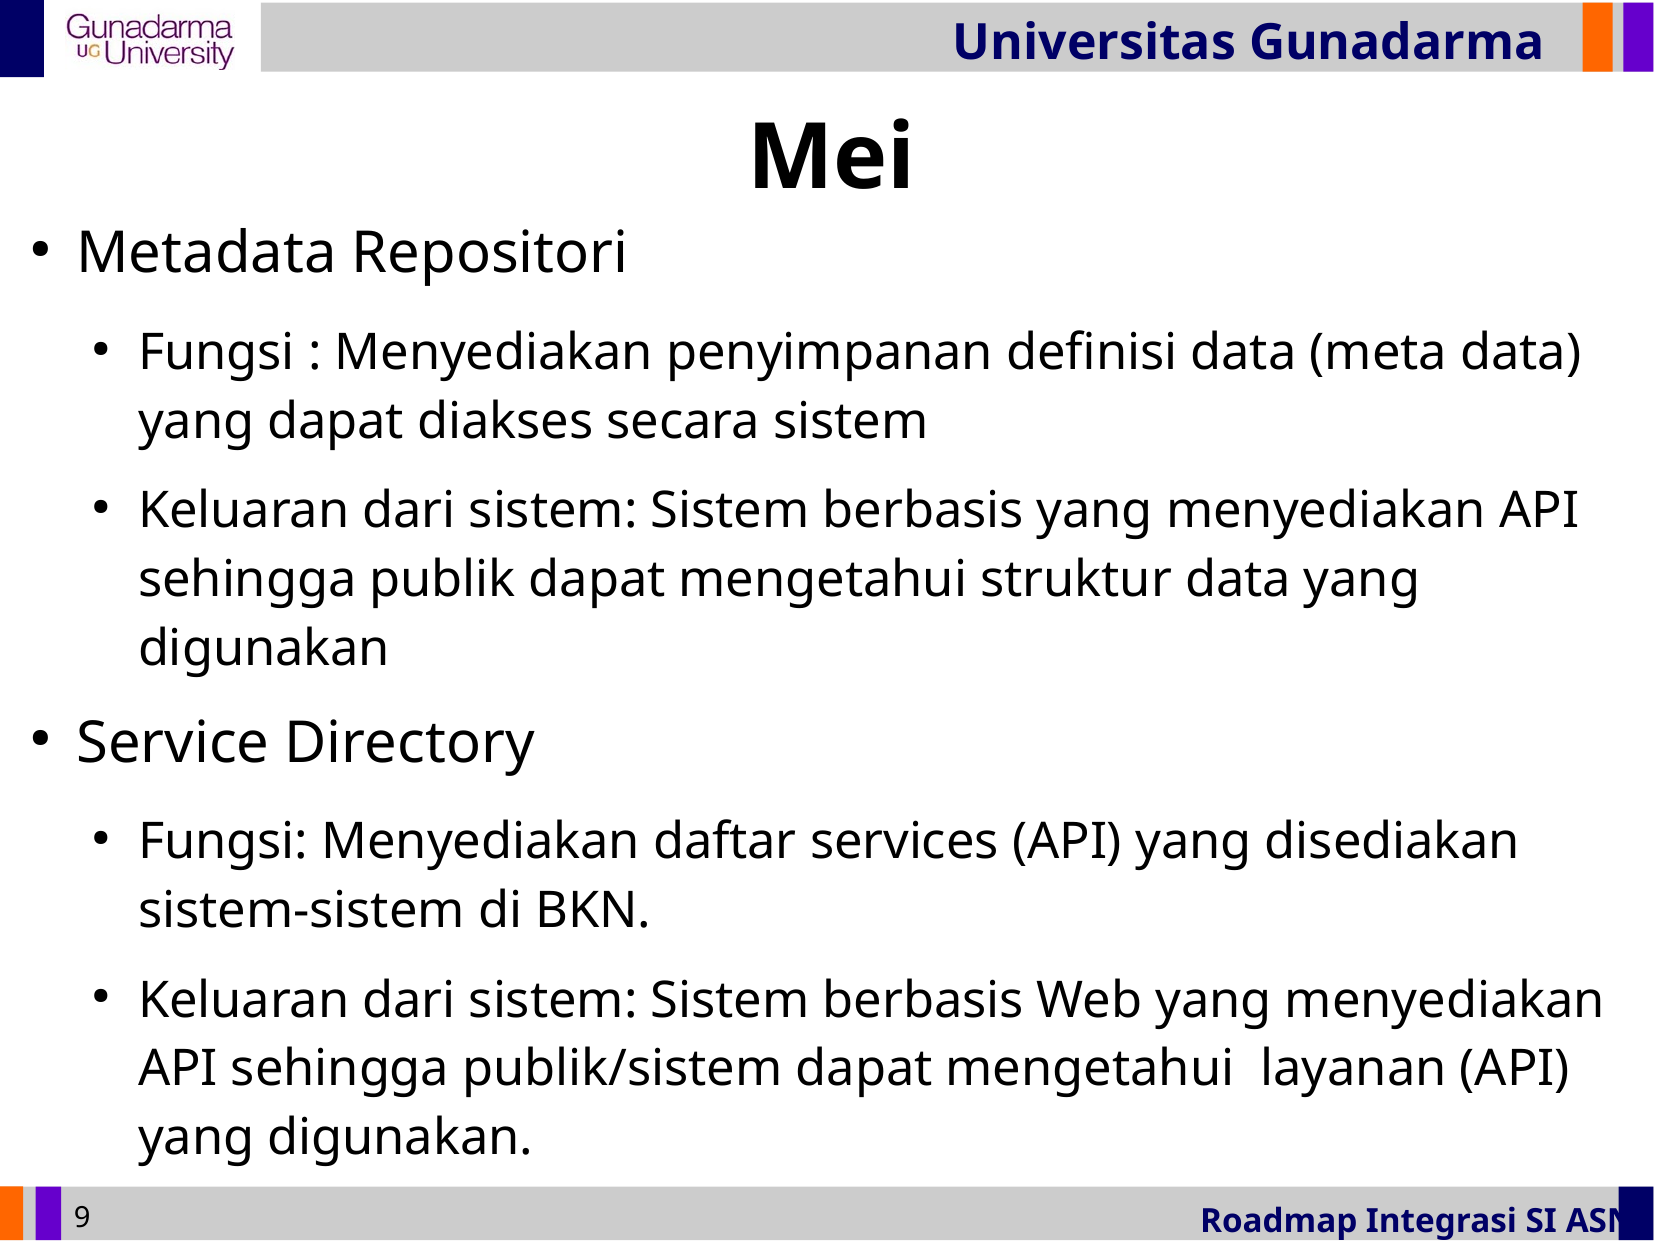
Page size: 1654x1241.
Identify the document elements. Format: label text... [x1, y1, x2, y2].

list Metadata Repositori Fungsi : Menyediakan penyimpanan definisi data (meta data) yang dapat diakses secara sistem Keluaran dari sistem: Sistem berbasis yang menyediakan API sehingga publik dapat mengetahui struktur data yang digunakan Service Directory Fungsi: Menyediakan daftar services (API) yang disediakan sistem-sistem di BKN. Keluaran dari sistem: Sistem berbasis Web yang menyediakan API sehingga publik/sistem dapat mengetahui layanan (API) yang digunakan. [14, 210, 1630, 1171]
picture [65, 0, 235, 70]
title Mei [75, 90, 1588, 210]
